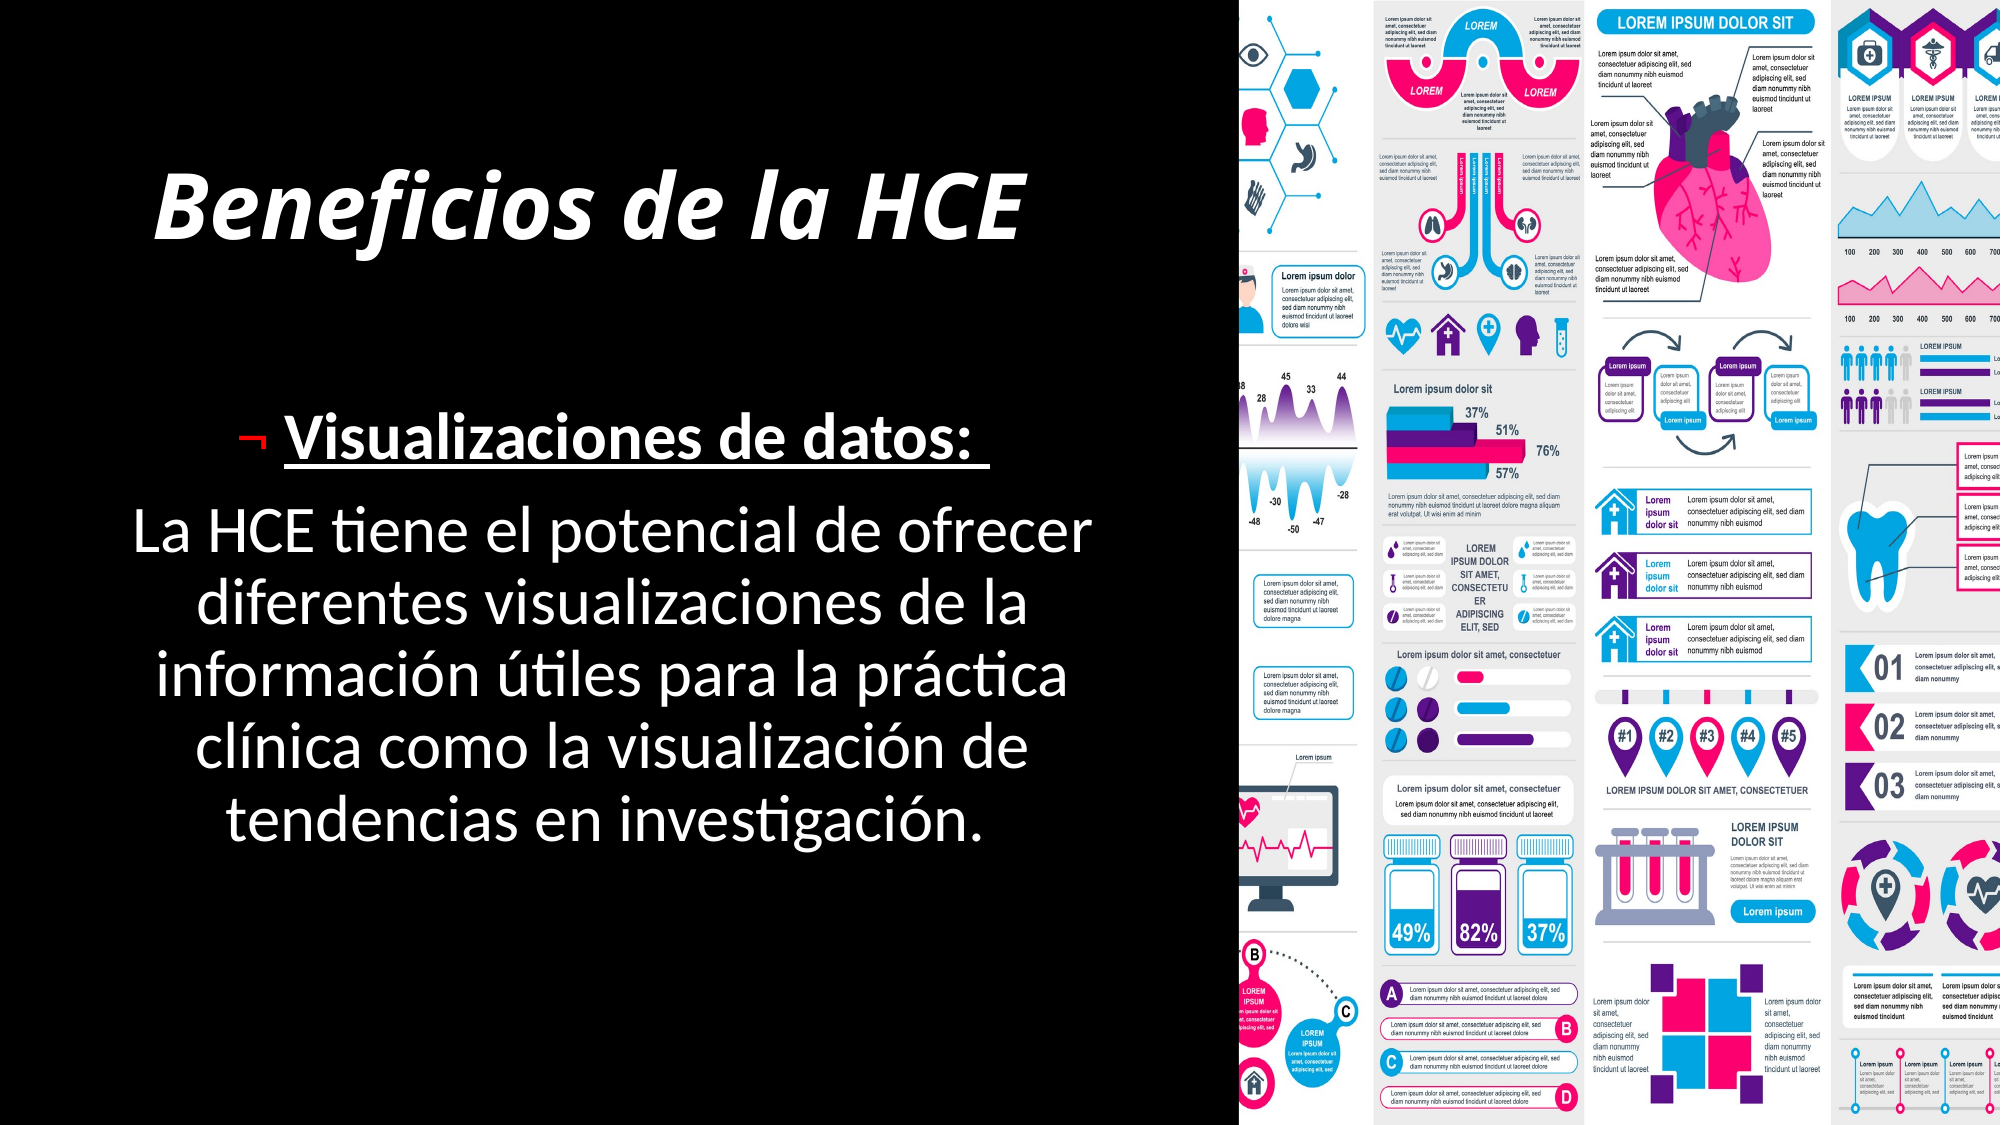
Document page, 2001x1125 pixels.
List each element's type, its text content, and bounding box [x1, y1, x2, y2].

title Beneficios de la HCE [137, 59, 1164, 360]
picture [1238, 0, 2000, 1125]
list ¬ Visualizaciones de datos: La HCE tiene el potencial de ofrecer diferentes visualizaciones de la información útiles para la práctica clínica como la visualización de tendencias en investigación. [99, 394, 1126, 1028]
picture [1979, 29, 2000, 78]
